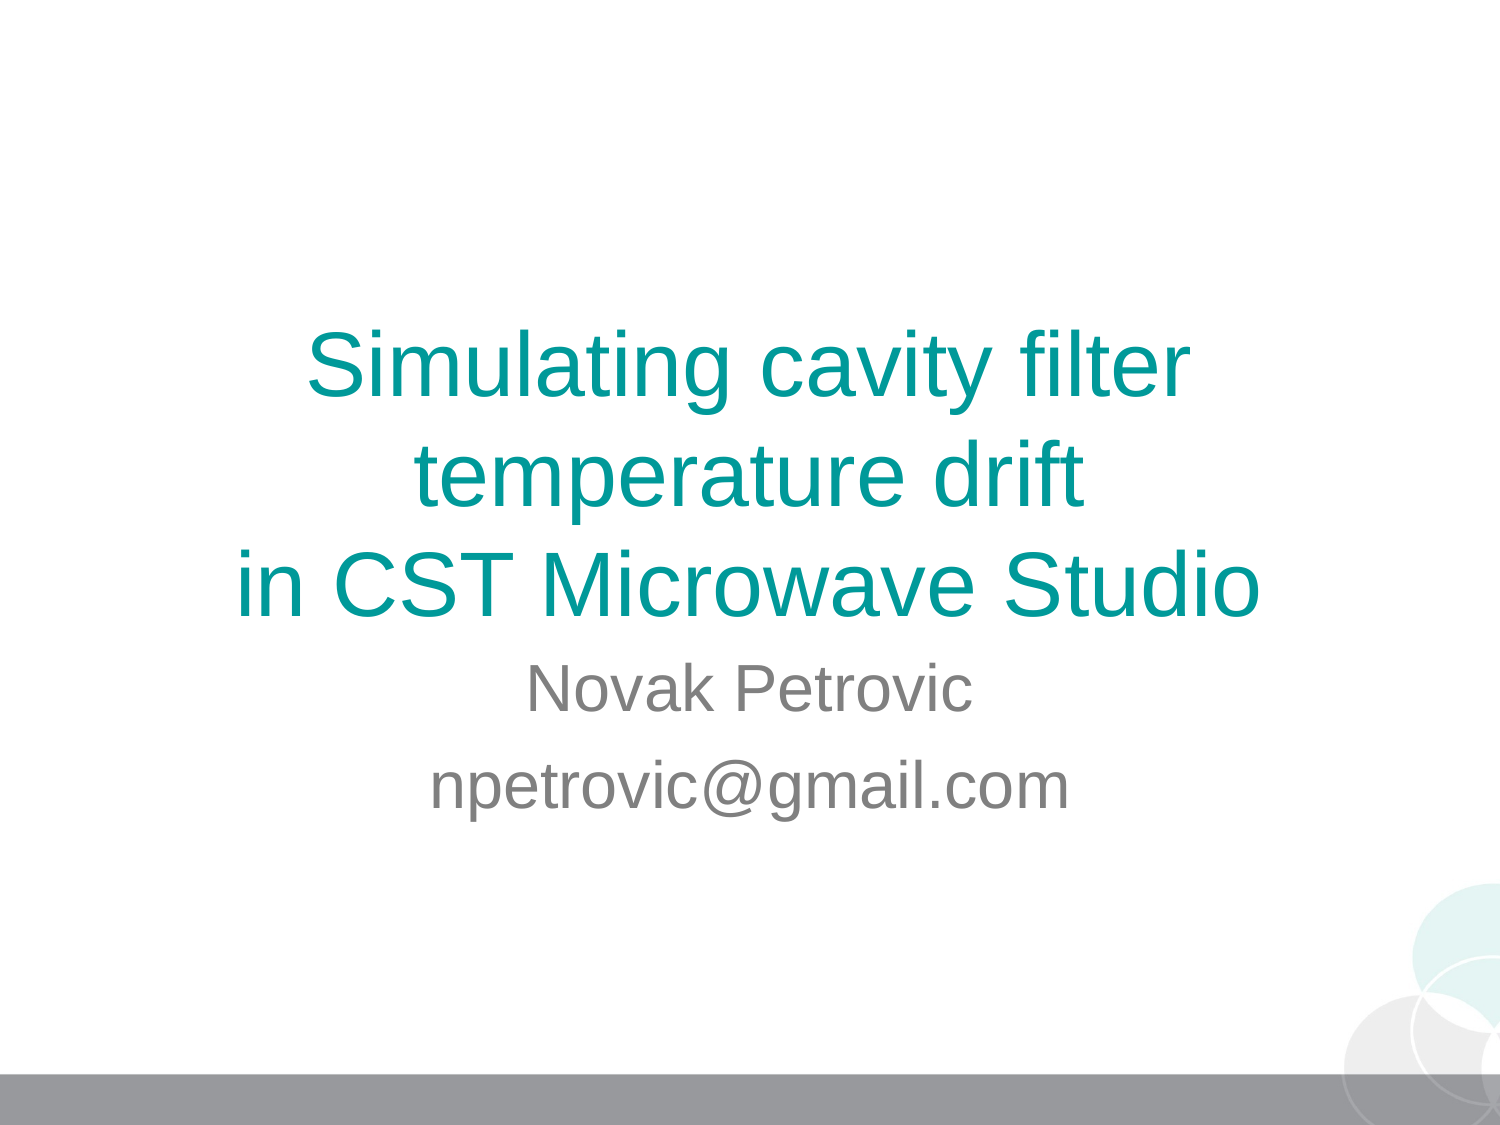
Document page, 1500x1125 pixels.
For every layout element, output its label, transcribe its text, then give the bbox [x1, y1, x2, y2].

title Simulating cavity filter temperature drift in CST Microwave Studio [112, 349, 1388, 591]
subtitle Novak Petrovic npetrovic@gmail.com [225, 637, 1276, 925]
picture [0, 879, 1500, 1125]
